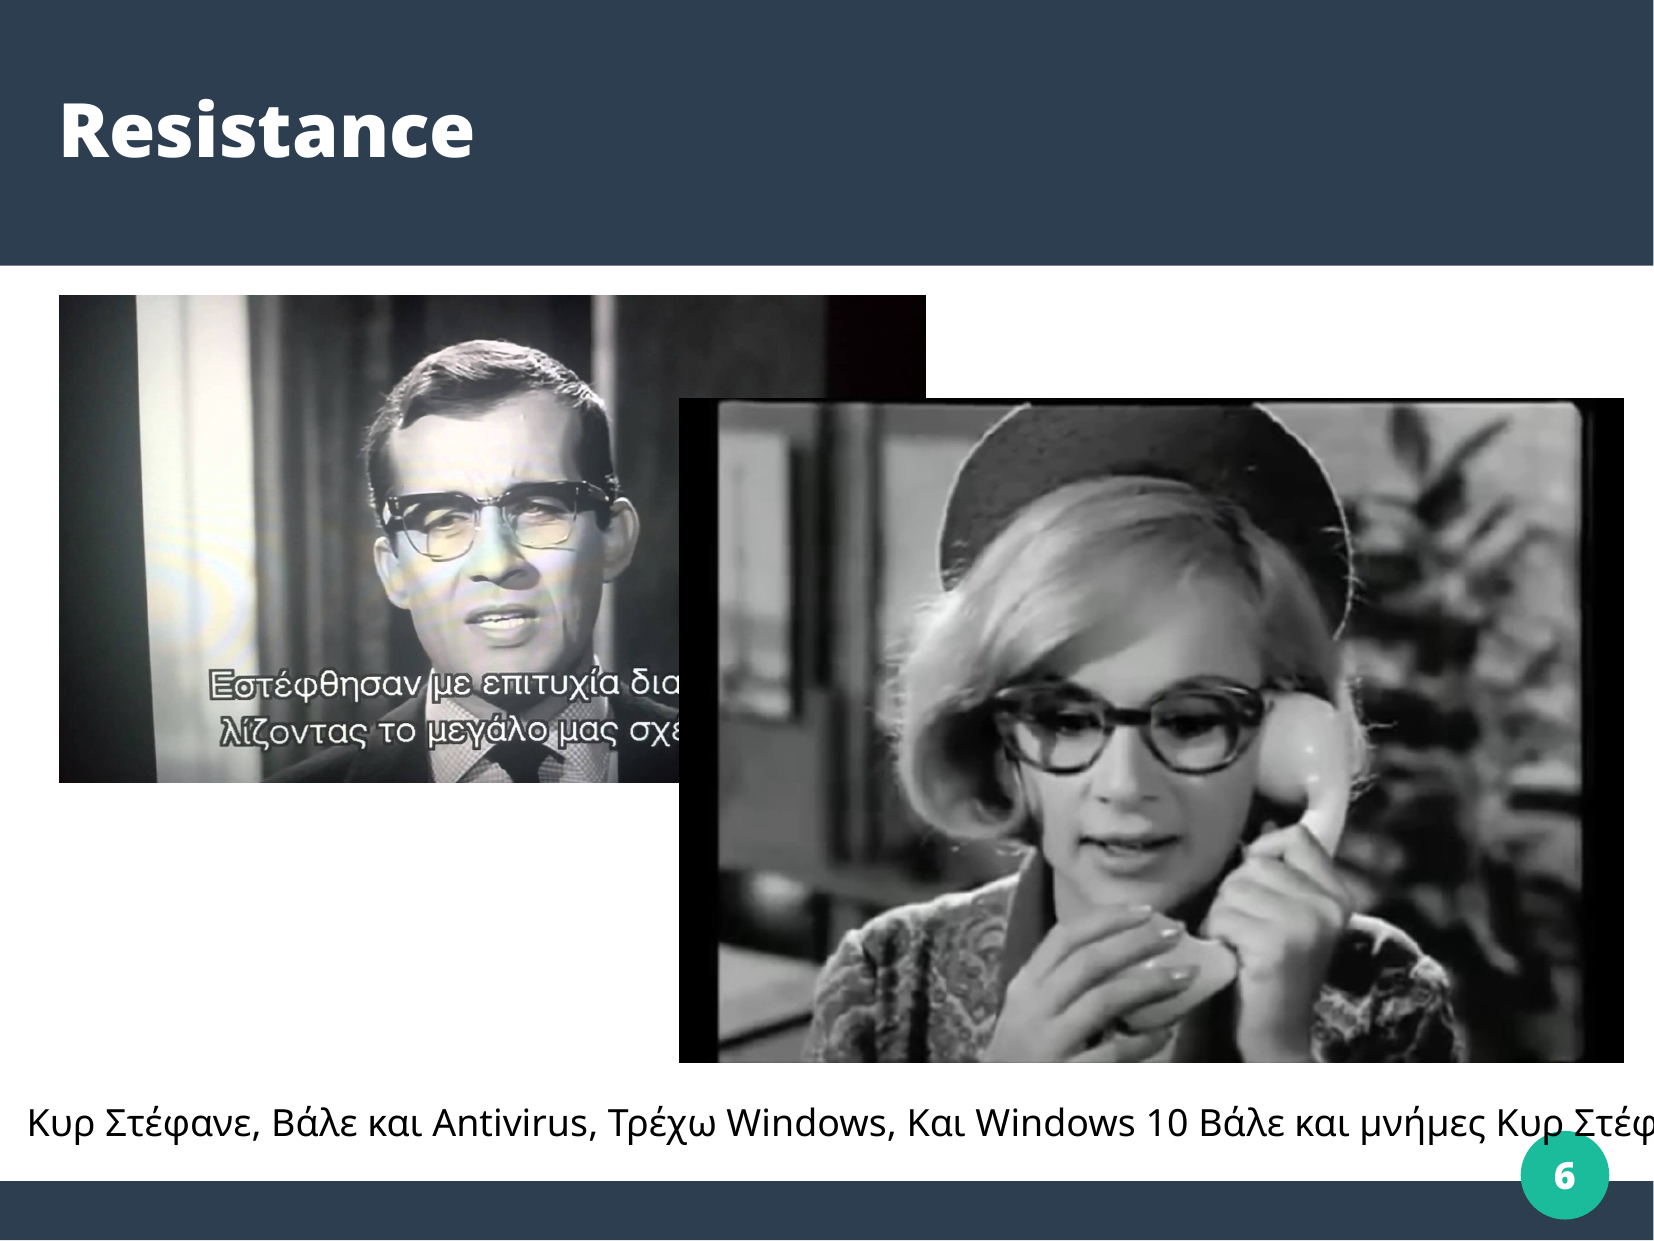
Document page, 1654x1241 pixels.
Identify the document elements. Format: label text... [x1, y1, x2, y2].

text_box Κυρ Στέφανε, Βάλε και Antivirus, Τρέχω Windows, Και Windows 10 Βάλε και μνήμες Κυρ Στέφανε [11, 1089, 1536, 1152]
picture [59, 295, 1624, 1063]
title Resistance [59, 49, 1595, 207]
